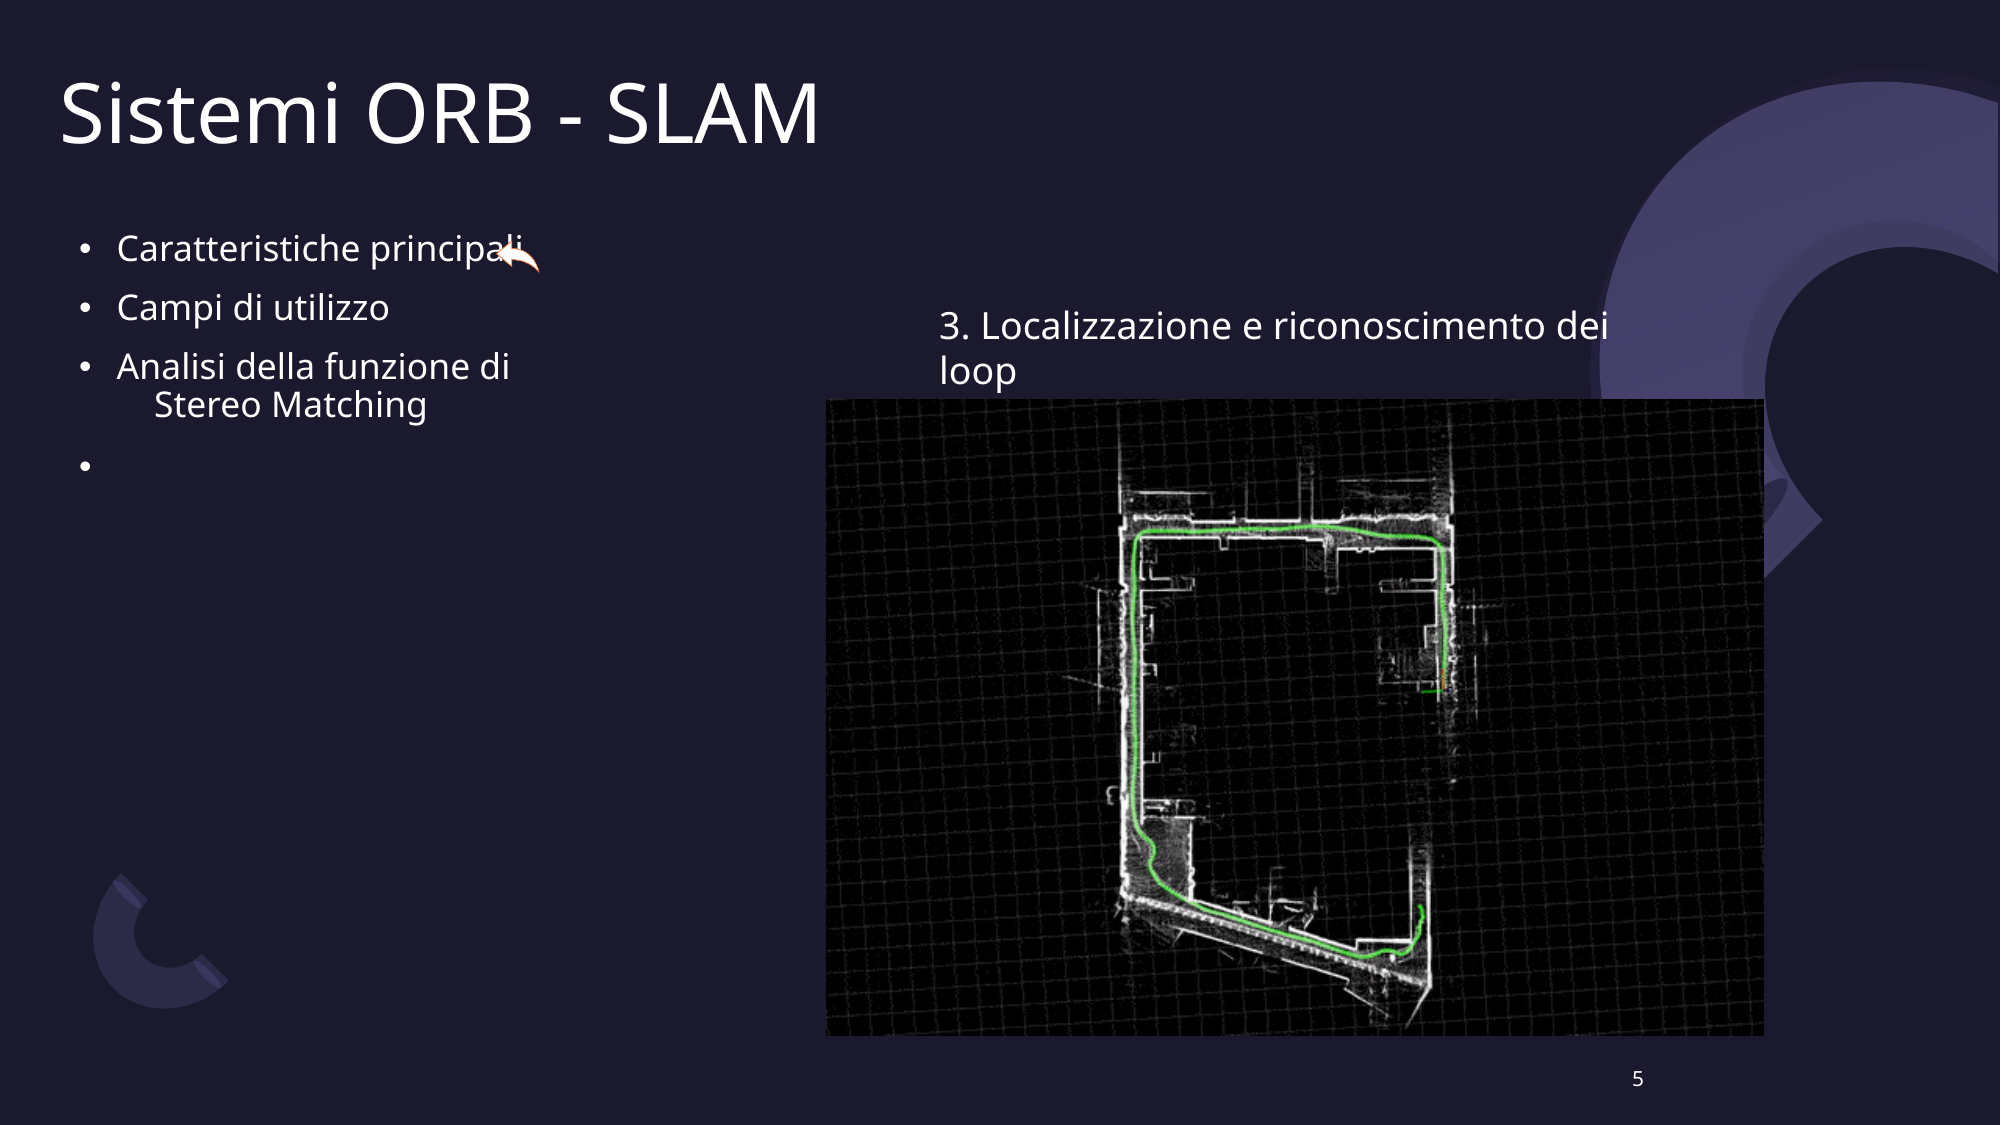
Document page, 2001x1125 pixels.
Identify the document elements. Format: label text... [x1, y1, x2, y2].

text_box [1632, 1067, 1910, 1093]
text_box Caratteristiche principali Campi di utilizzo Analisi della funzione di Stereo Matching [79, 230, 544, 479]
picture [826, 399, 1764, 1036]
title Sistemi ORB - SLAM [59, 60, 833, 174]
text_box 3. Localizzazione e riconoscimento dei loop [924, 294, 1667, 355]
picture [492, 230, 544, 283]
